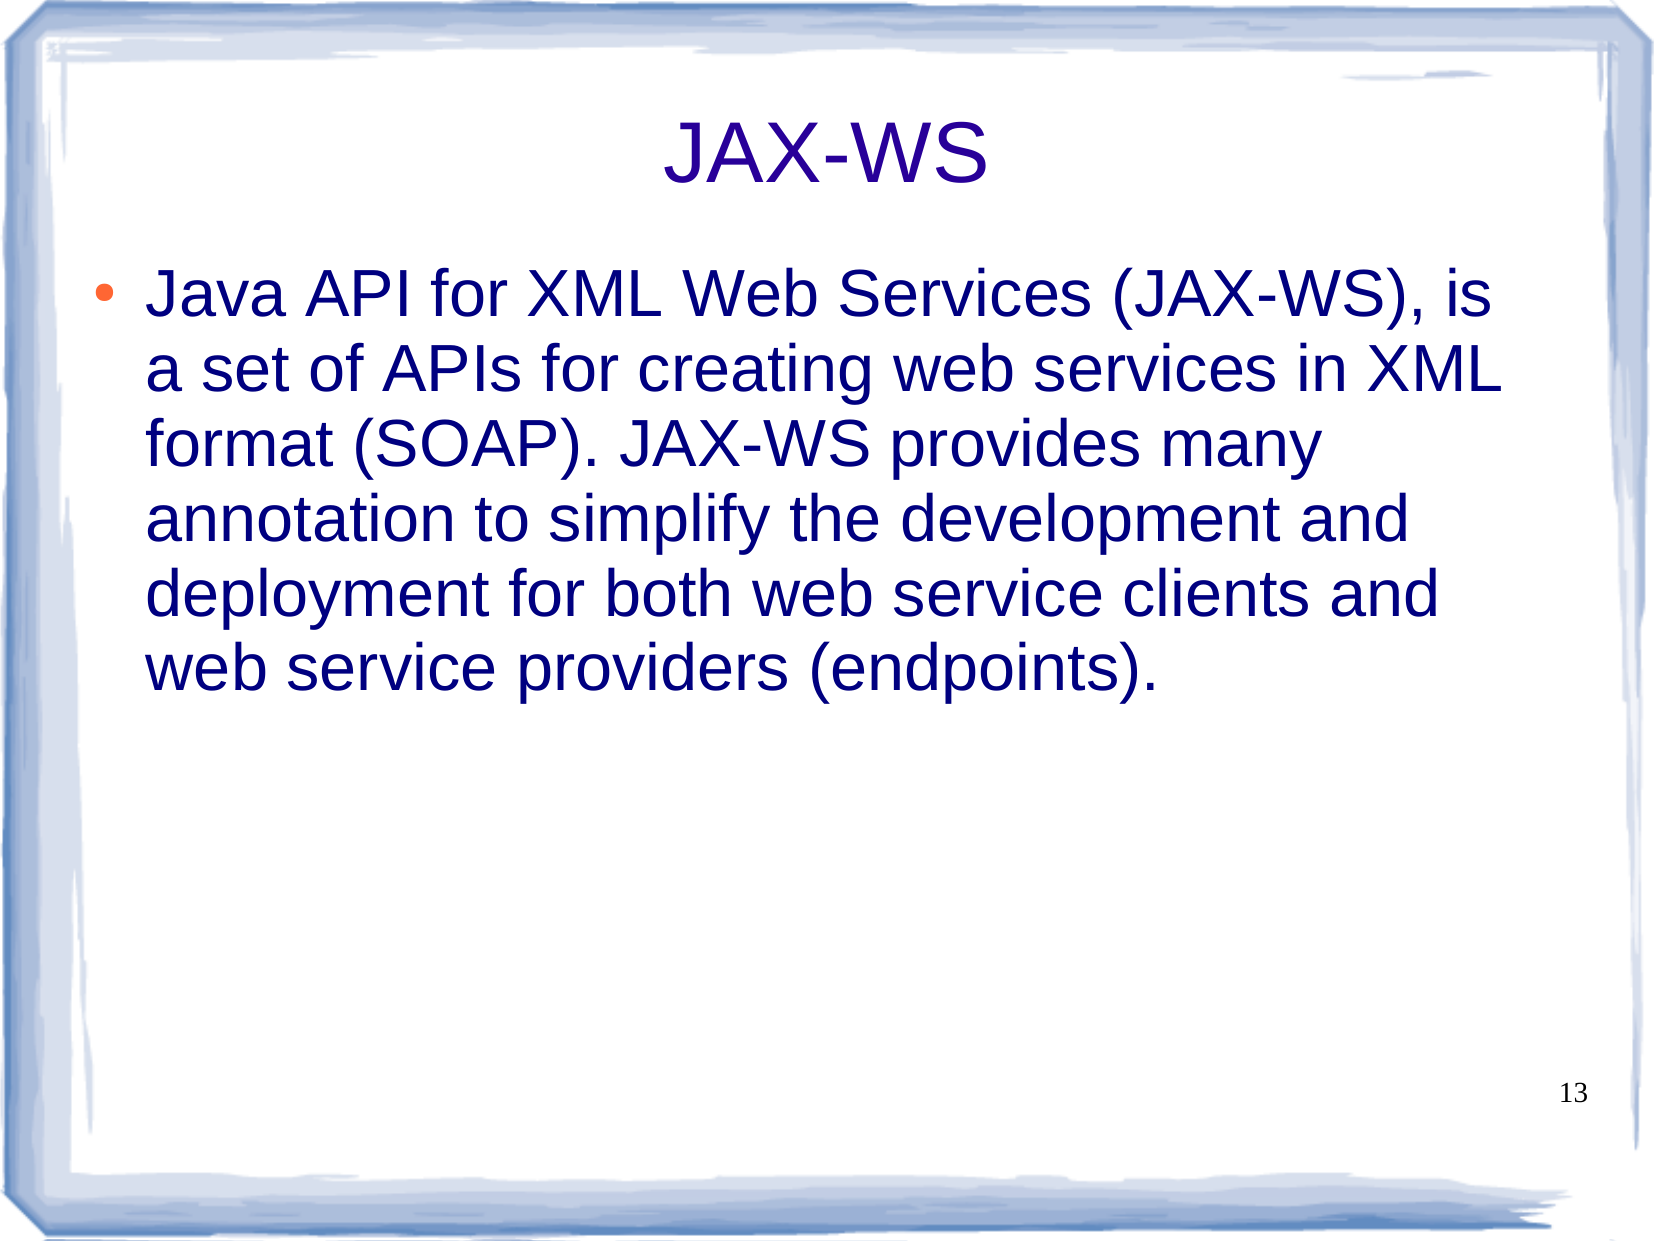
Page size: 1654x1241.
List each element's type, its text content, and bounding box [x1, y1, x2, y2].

title JAX-WS [82, 49, 1571, 257]
picture [0, 0, 1654, 1241]
list Java API for XML Web Services (JAX-WS), is a set of APIs for creating web services in XML format (SOAP). JAX-WS provides many annotation to simplify the development and deployment for both web service clients and web service providers (endpoints). [75, 256, 1528, 936]
